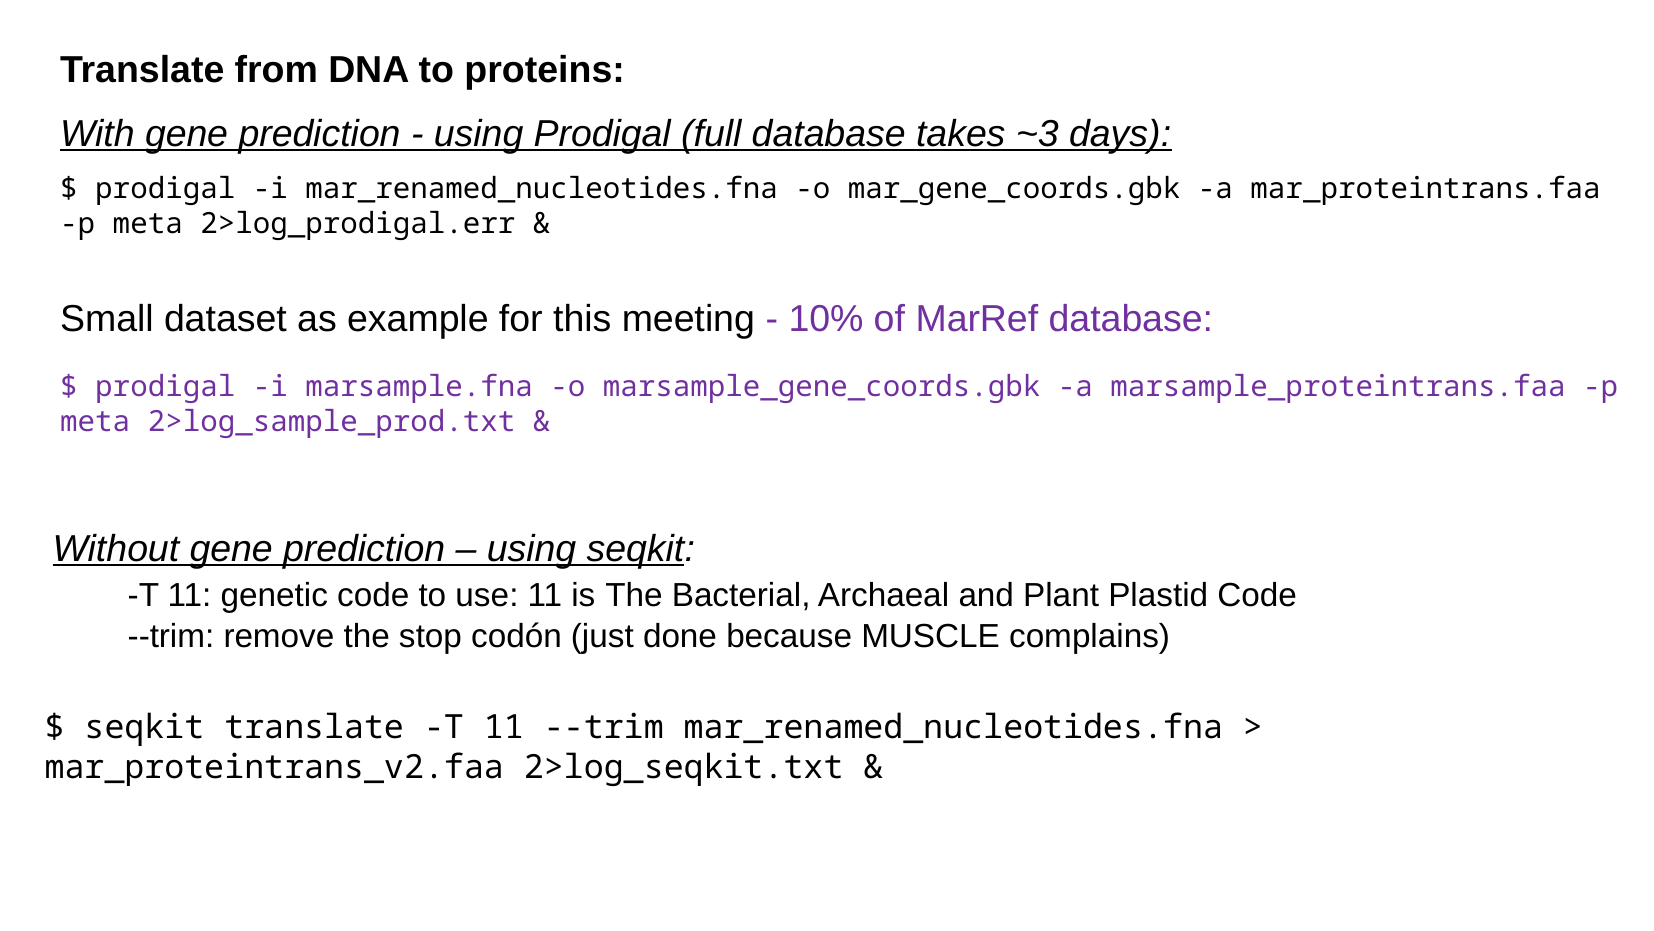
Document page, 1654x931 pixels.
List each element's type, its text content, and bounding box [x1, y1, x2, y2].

text_box Translate from DNA to proteins: [45, 37, 1576, 87]
text_box $ prodigal -i marsample.fna -o marsample_gene_coords.gbk -a marsample_proteintrans.faa -p meta 2>log_sample_prod.txt & [45, 359, 1637, 486]
text_box $ prodigal -i mar_renamed_nucleotides.fna -o mar_gene_coords.gbk -a mar_proteintrans.faa -p meta 2>log_prodigal.err & [45, 162, 1637, 248]
text_box $ seqkit translate -T 11 --trim mar_renamed_nucleotides.fna > mar_proteintrans_v2.faa 2>log_seqkit.txt & [30, 698, 1621, 793]
text_box Small dataset as example for this meeting - 10% of MarRef database: [45, 286, 1517, 348]
text_box With gene prediction - using Prodigal (full database takes ~3 days): [45, 101, 1576, 163]
text_box Without gene prediction – using seqkit: -T 11: genetic code to use: 11 is The Bacterial, Archaeal and Plant Plastid Code --trim: remove the stop codón (just done because MUSCLE complains) [37, 516, 1583, 668]
